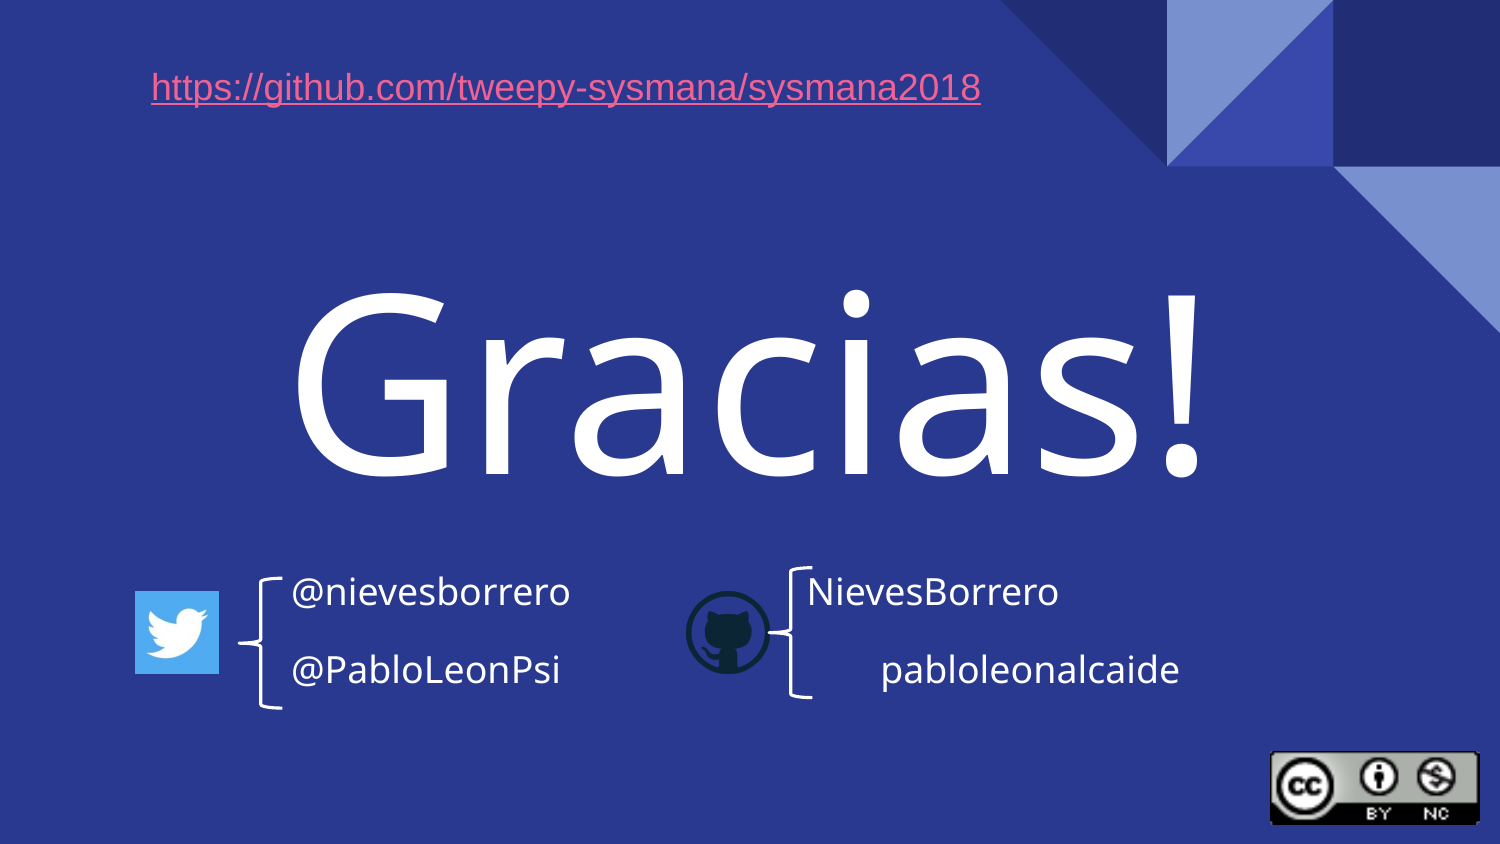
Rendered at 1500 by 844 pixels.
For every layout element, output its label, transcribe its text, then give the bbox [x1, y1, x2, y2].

text_box https://github.com/tweepy-sysmana/sysmana2018 [135, 48, 1042, 131]
title Gracias! [51, 206, 1449, 540]
picture [686, 591, 770, 674]
list @nievesborrero NievesBorrero @PabloLeonPsi pabloleonalcaide [51, 552, 1241, 709]
picture [135, 591, 219, 674]
picture [1270, 751, 1480, 825]
